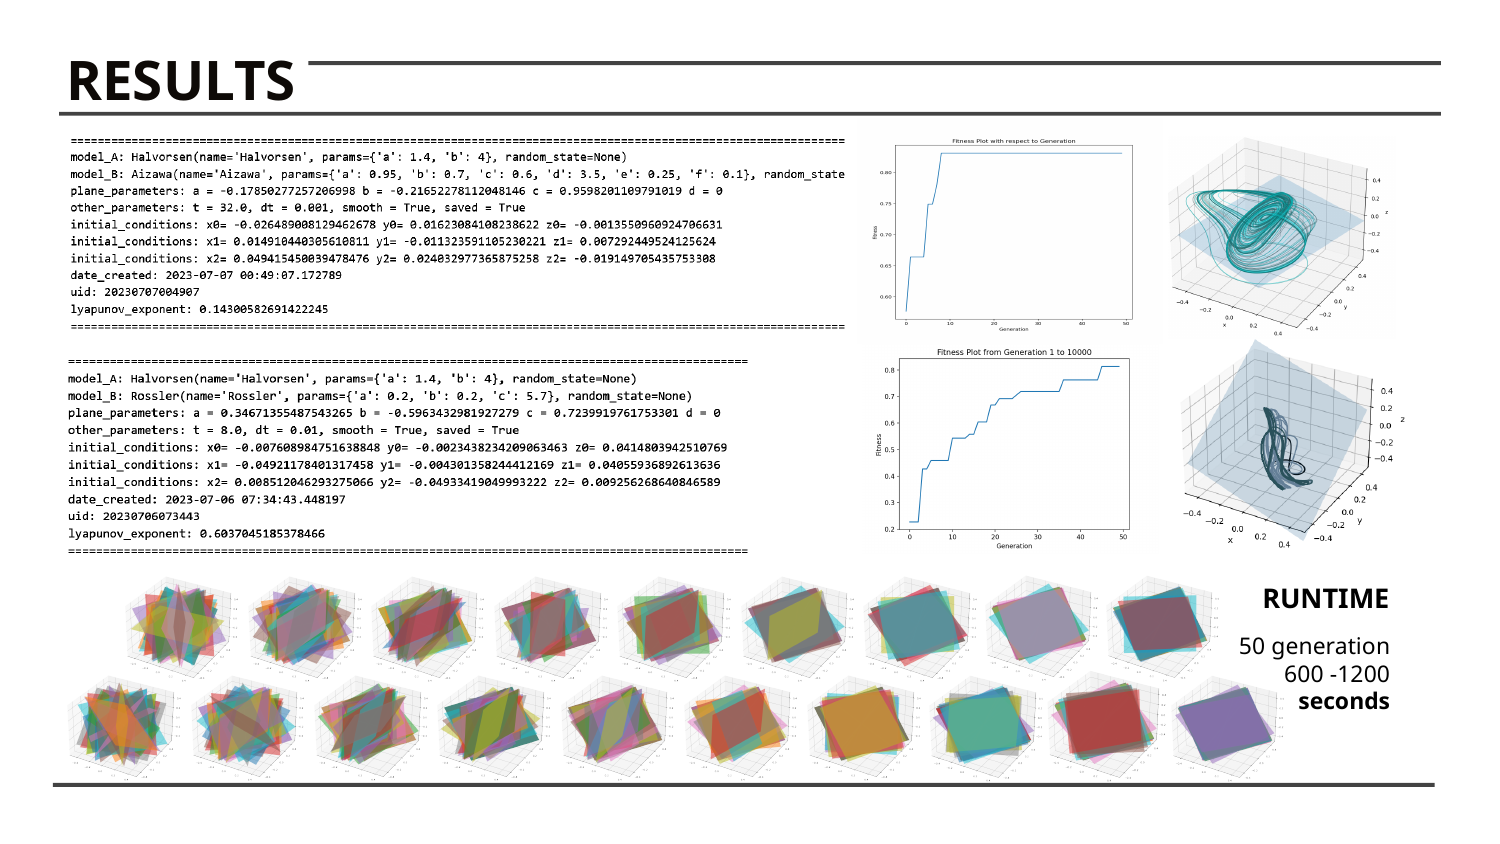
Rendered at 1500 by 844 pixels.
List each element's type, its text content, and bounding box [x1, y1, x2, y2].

picture [41, 118, 1413, 803]
text_box [308, 61, 1441, 66]
text_box RUNTIME [1127, 566, 1405, 630]
text_box [59, 111, 1441, 116]
text_box [1298, 782, 1435, 787]
picture [65, 134, 846, 340]
text_box 50 generation 600 -1200 seconds [1128, 616, 1406, 730]
title RESULTS evolutionary algorithm [51, 30, 1457, 147]
